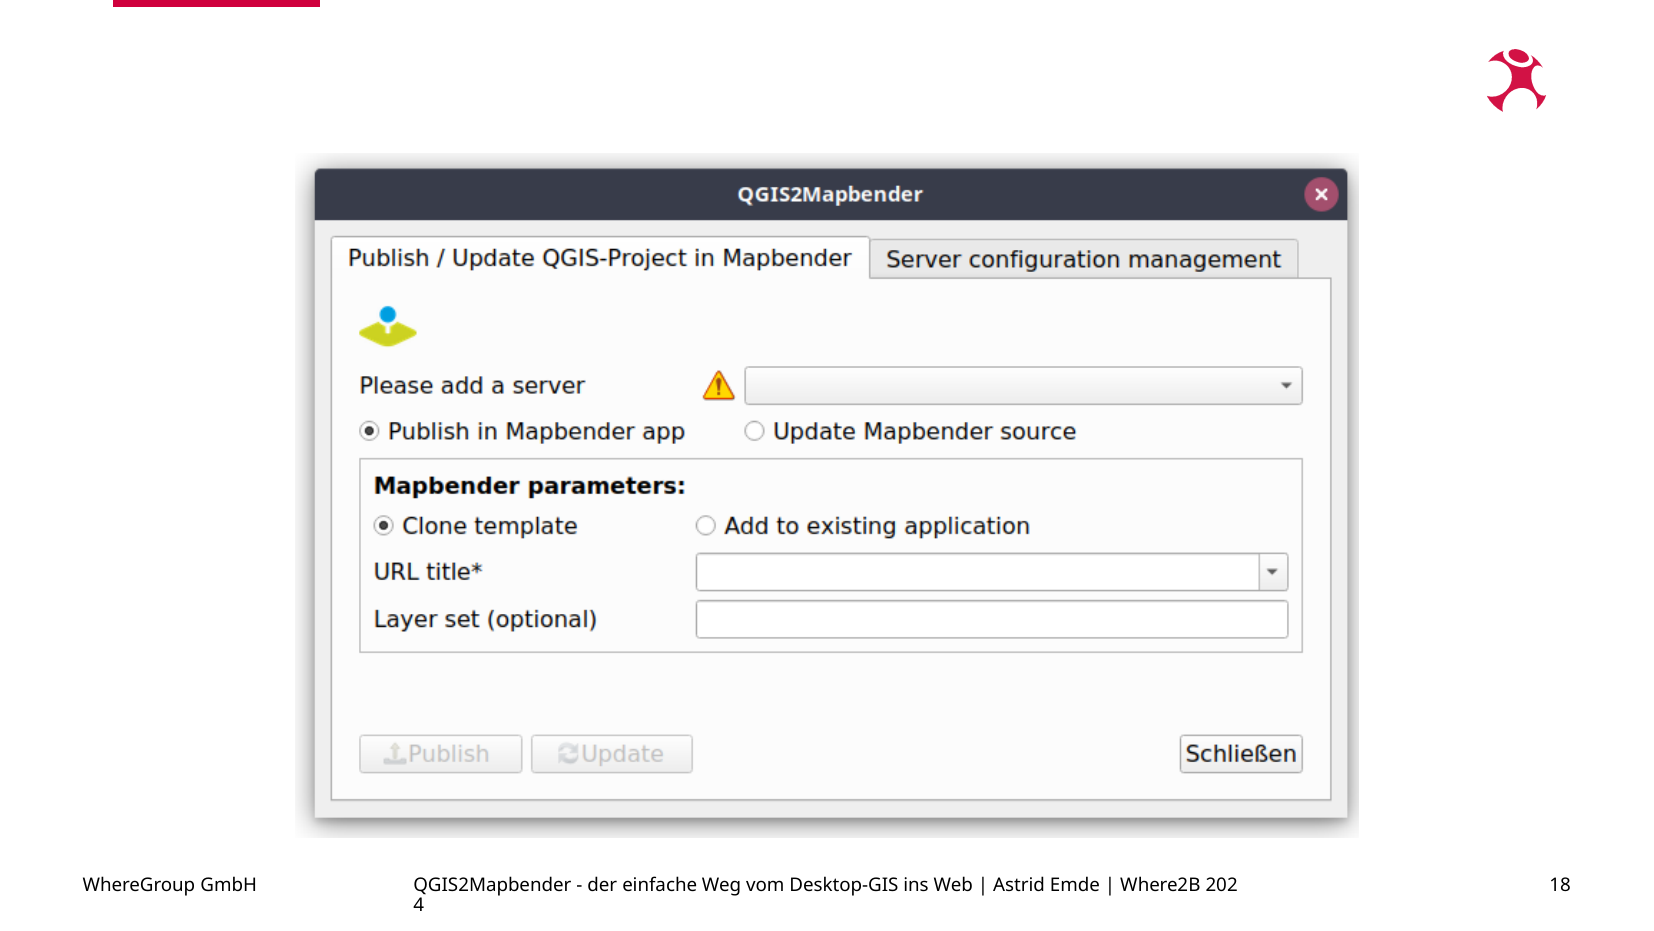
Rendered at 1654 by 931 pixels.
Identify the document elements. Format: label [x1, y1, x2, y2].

picture [295, 153, 1359, 838]
picture [1483, 49, 1554, 118]
